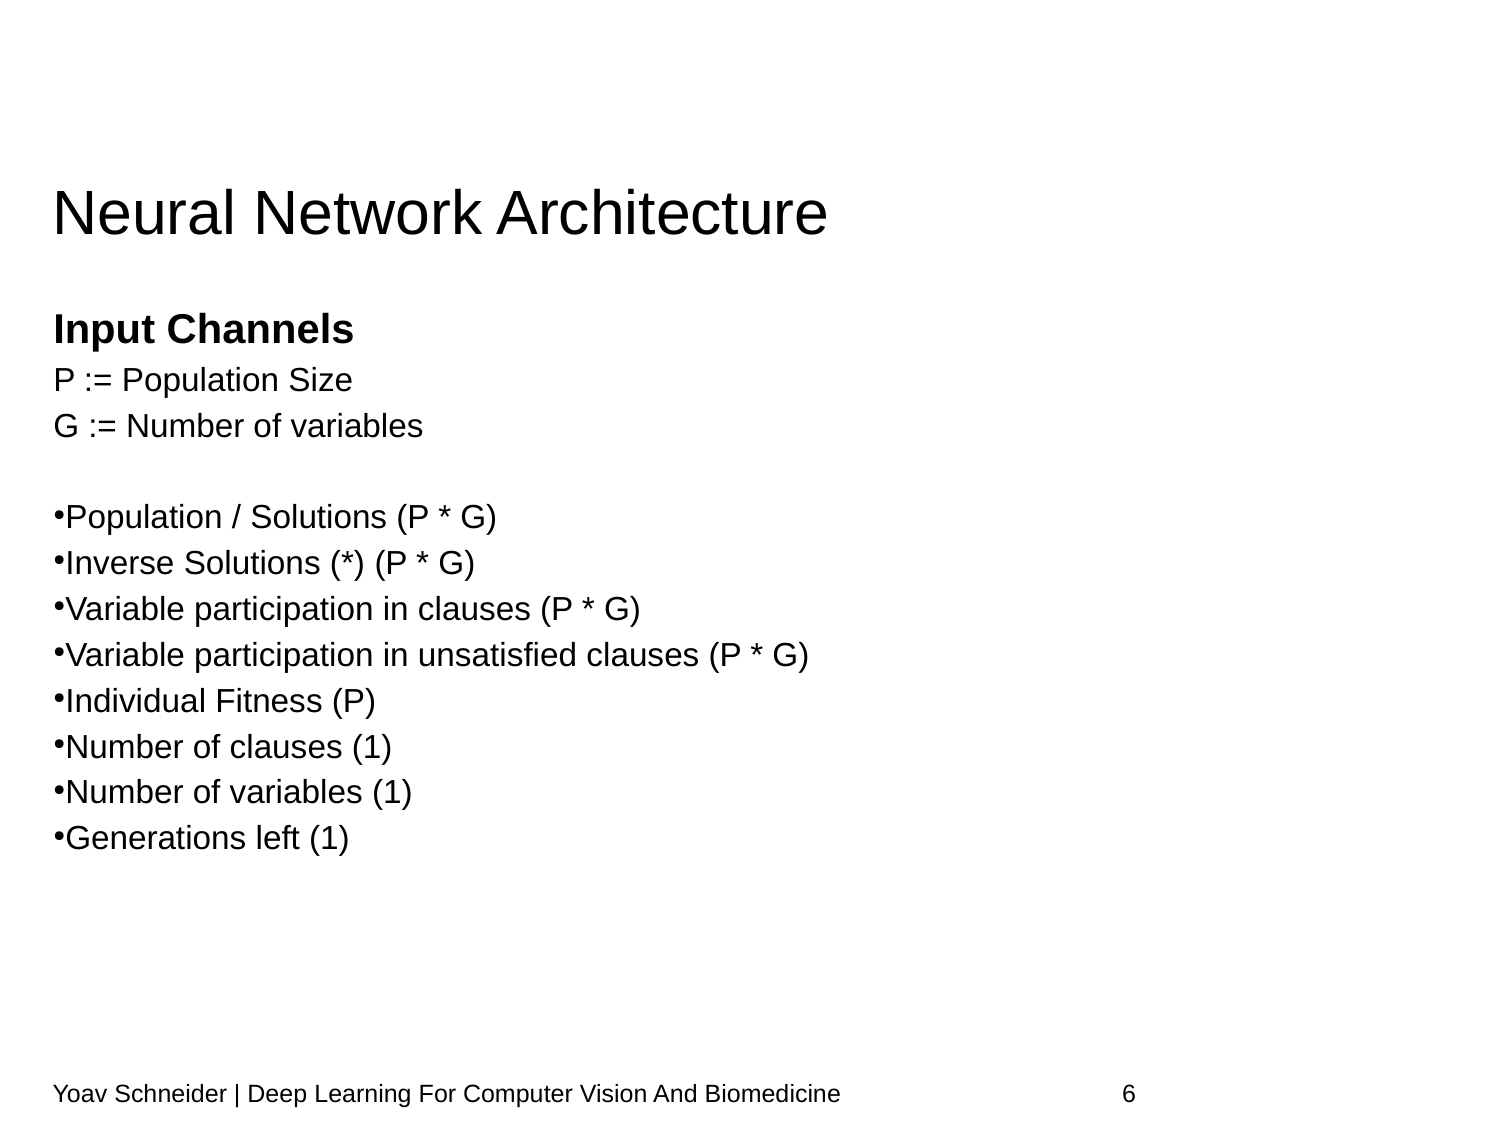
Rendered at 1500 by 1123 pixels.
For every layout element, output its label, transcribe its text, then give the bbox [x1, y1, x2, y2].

text_box Yoav Schneider | Deep Learning For Computer Vision And Biomedicine [52, 1062, 1116, 1123]
list Input Channels P := Population Size G := Number of variables Population / Solutions (P * G) Inverse Solutions (*) (P * G) Variable participation in clauses (P * G) Variable participation in unsatisfied clauses (P * G) Individual Fitness (P) Number of clauses (1) Number of variables (1) Generations left (1) [53, 294, 1252, 1016]
text_box [1122, 1062, 1459, 1123]
title Neural Network Architecture [52, 171, 1453, 242]
